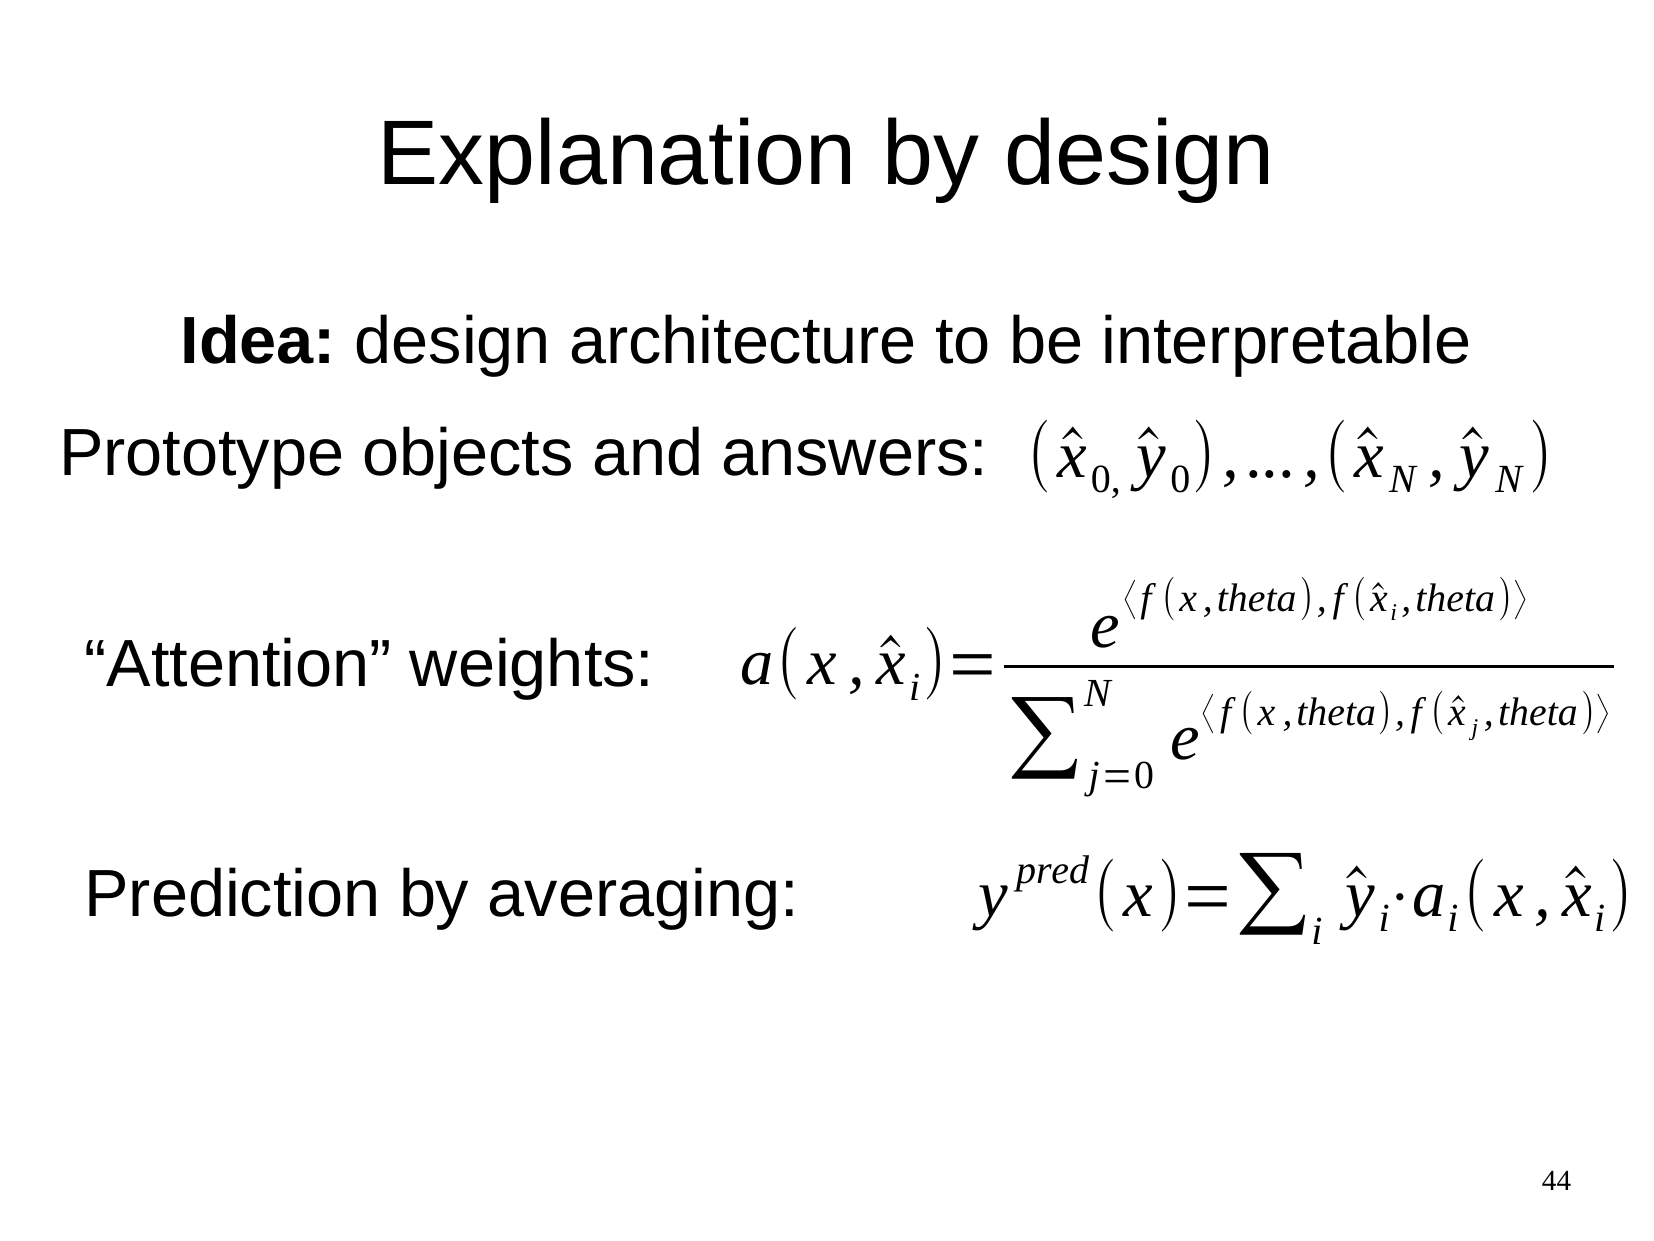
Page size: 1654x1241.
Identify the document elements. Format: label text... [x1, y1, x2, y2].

subtitle Idea: design architecture to be interpretable [82, 290, 1571, 391]
chart [732, 575, 1623, 797]
chart [963, 847, 1638, 954]
text_box “Attention” weights: [84, 588, 769, 738]
text_box Prototype objects and answers: [59, 402, 1548, 503]
text_box Prediction by averaging: [84, 818, 963, 969]
chart [1022, 416, 1558, 502]
title Explanation by design [82, 49, 1571, 257]
